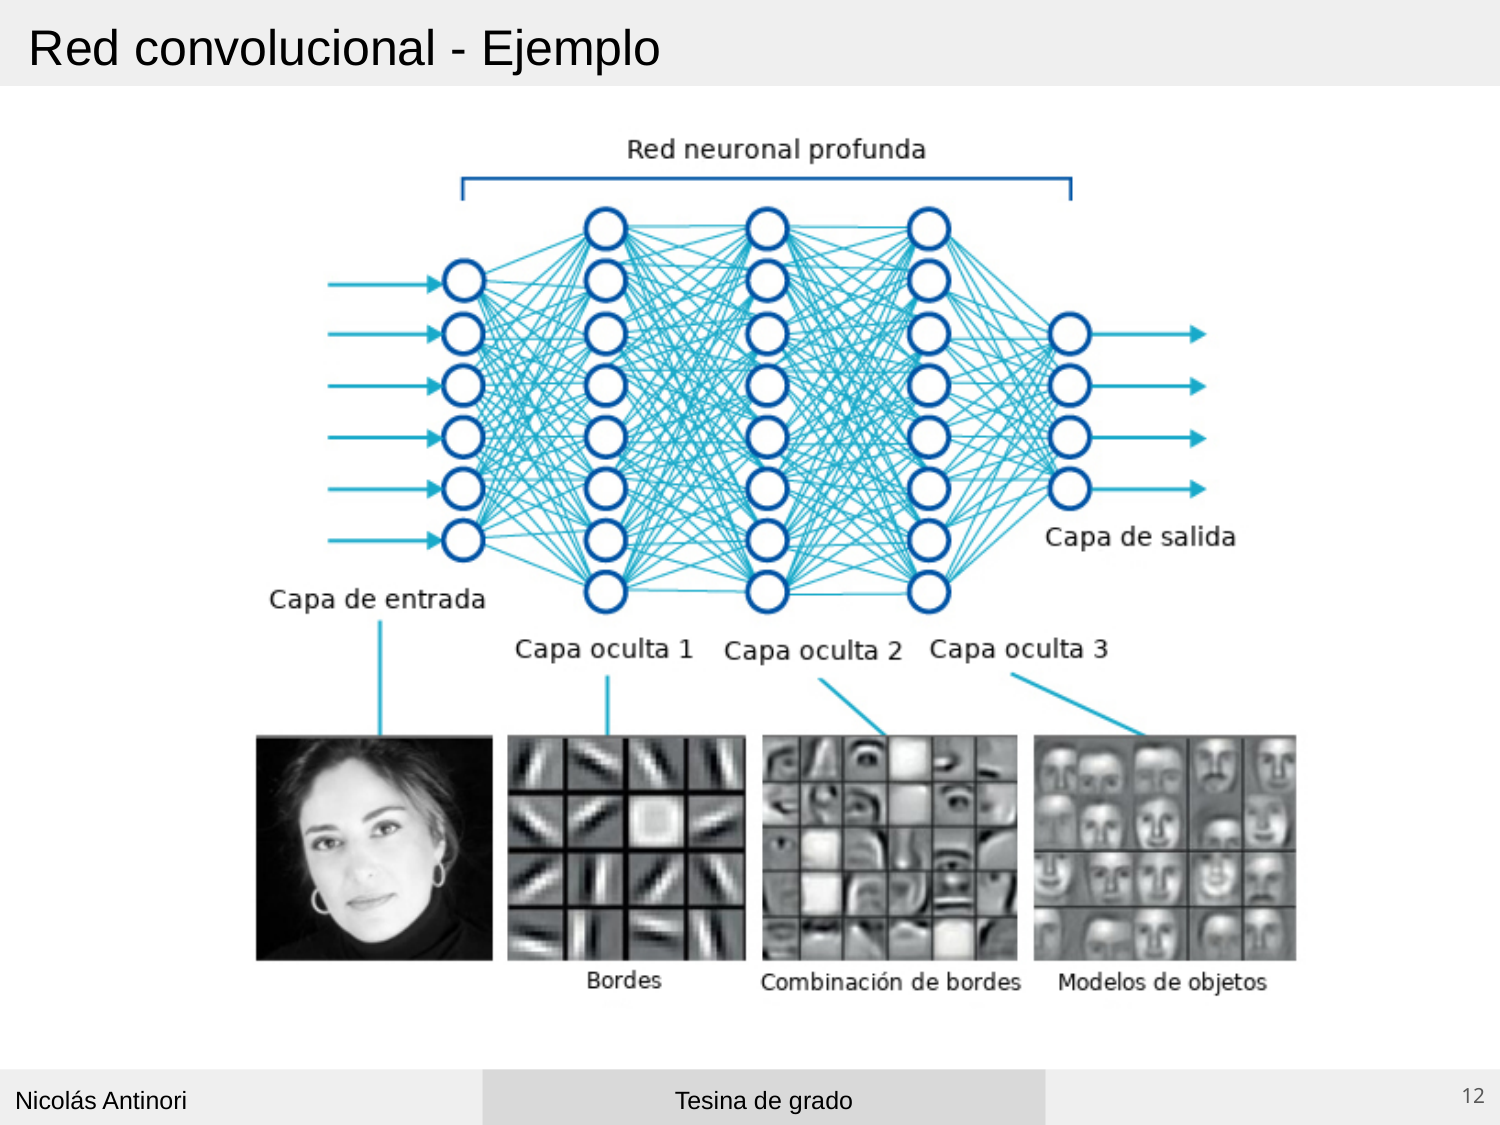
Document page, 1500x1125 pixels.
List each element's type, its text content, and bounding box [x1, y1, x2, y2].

text_box Tesina de grado [482, 1069, 1046, 1125]
text_box Red convolucional - Ejemplo [0, 0, 1500, 86]
picture [207, 113, 1337, 1042]
slide_number <number> [1046, 1069, 1500, 1125]
text_box Nicolás Antinori [0, 1069, 482, 1125]
